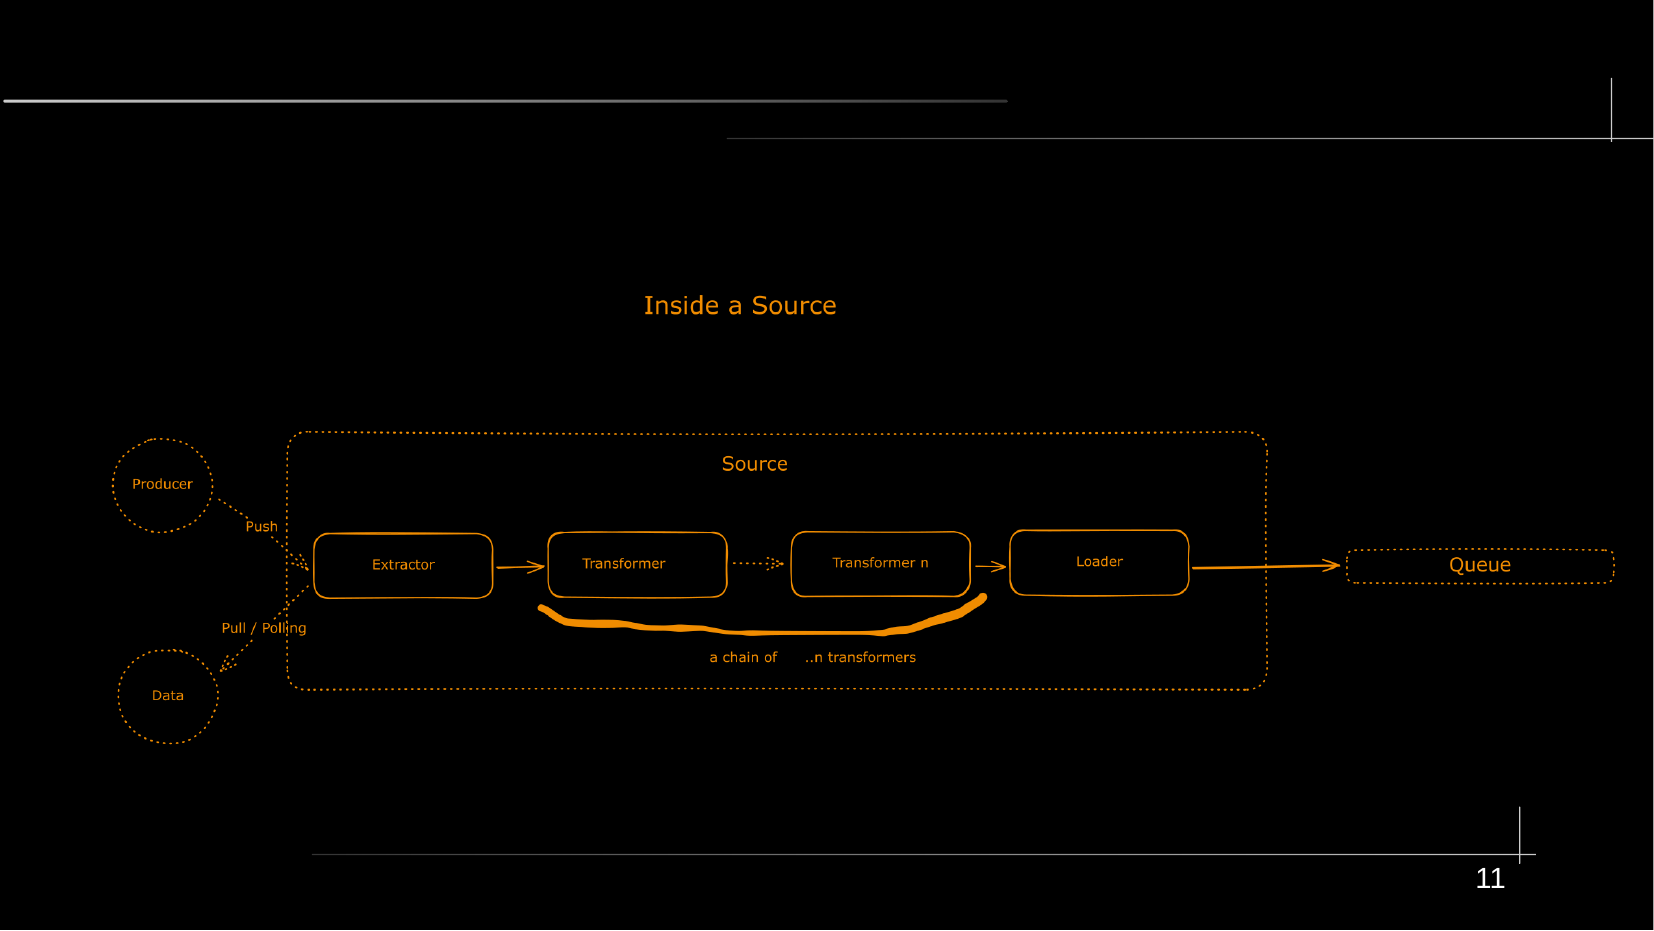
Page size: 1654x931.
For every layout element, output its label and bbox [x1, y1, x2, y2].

picture [75, 142, 1620, 751]
